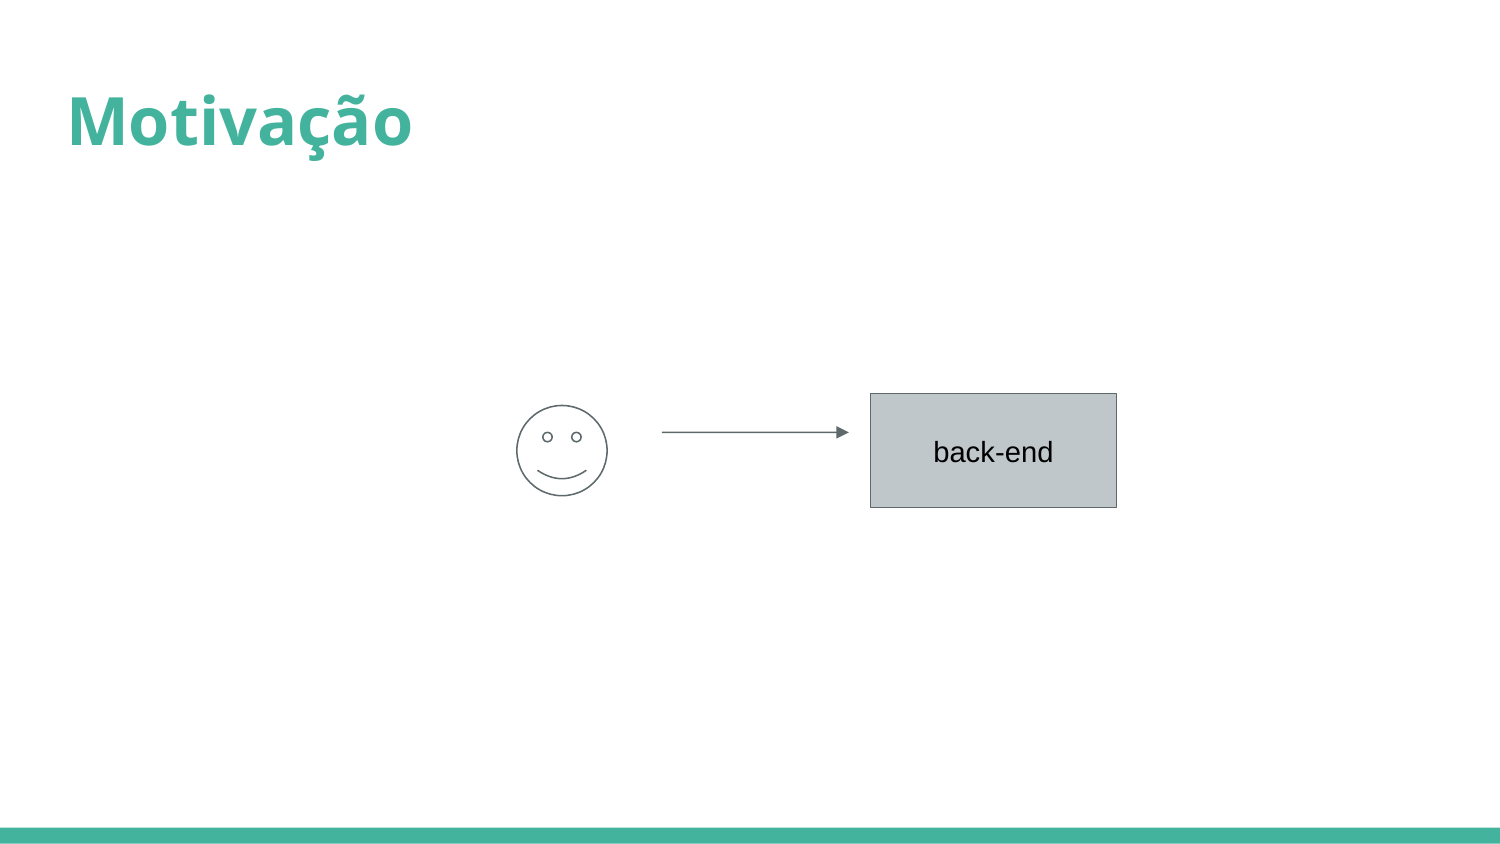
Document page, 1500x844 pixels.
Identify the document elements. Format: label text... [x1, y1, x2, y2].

title Motivação [51, 64, 1449, 167]
text_box back-end [870, 393, 1117, 508]
